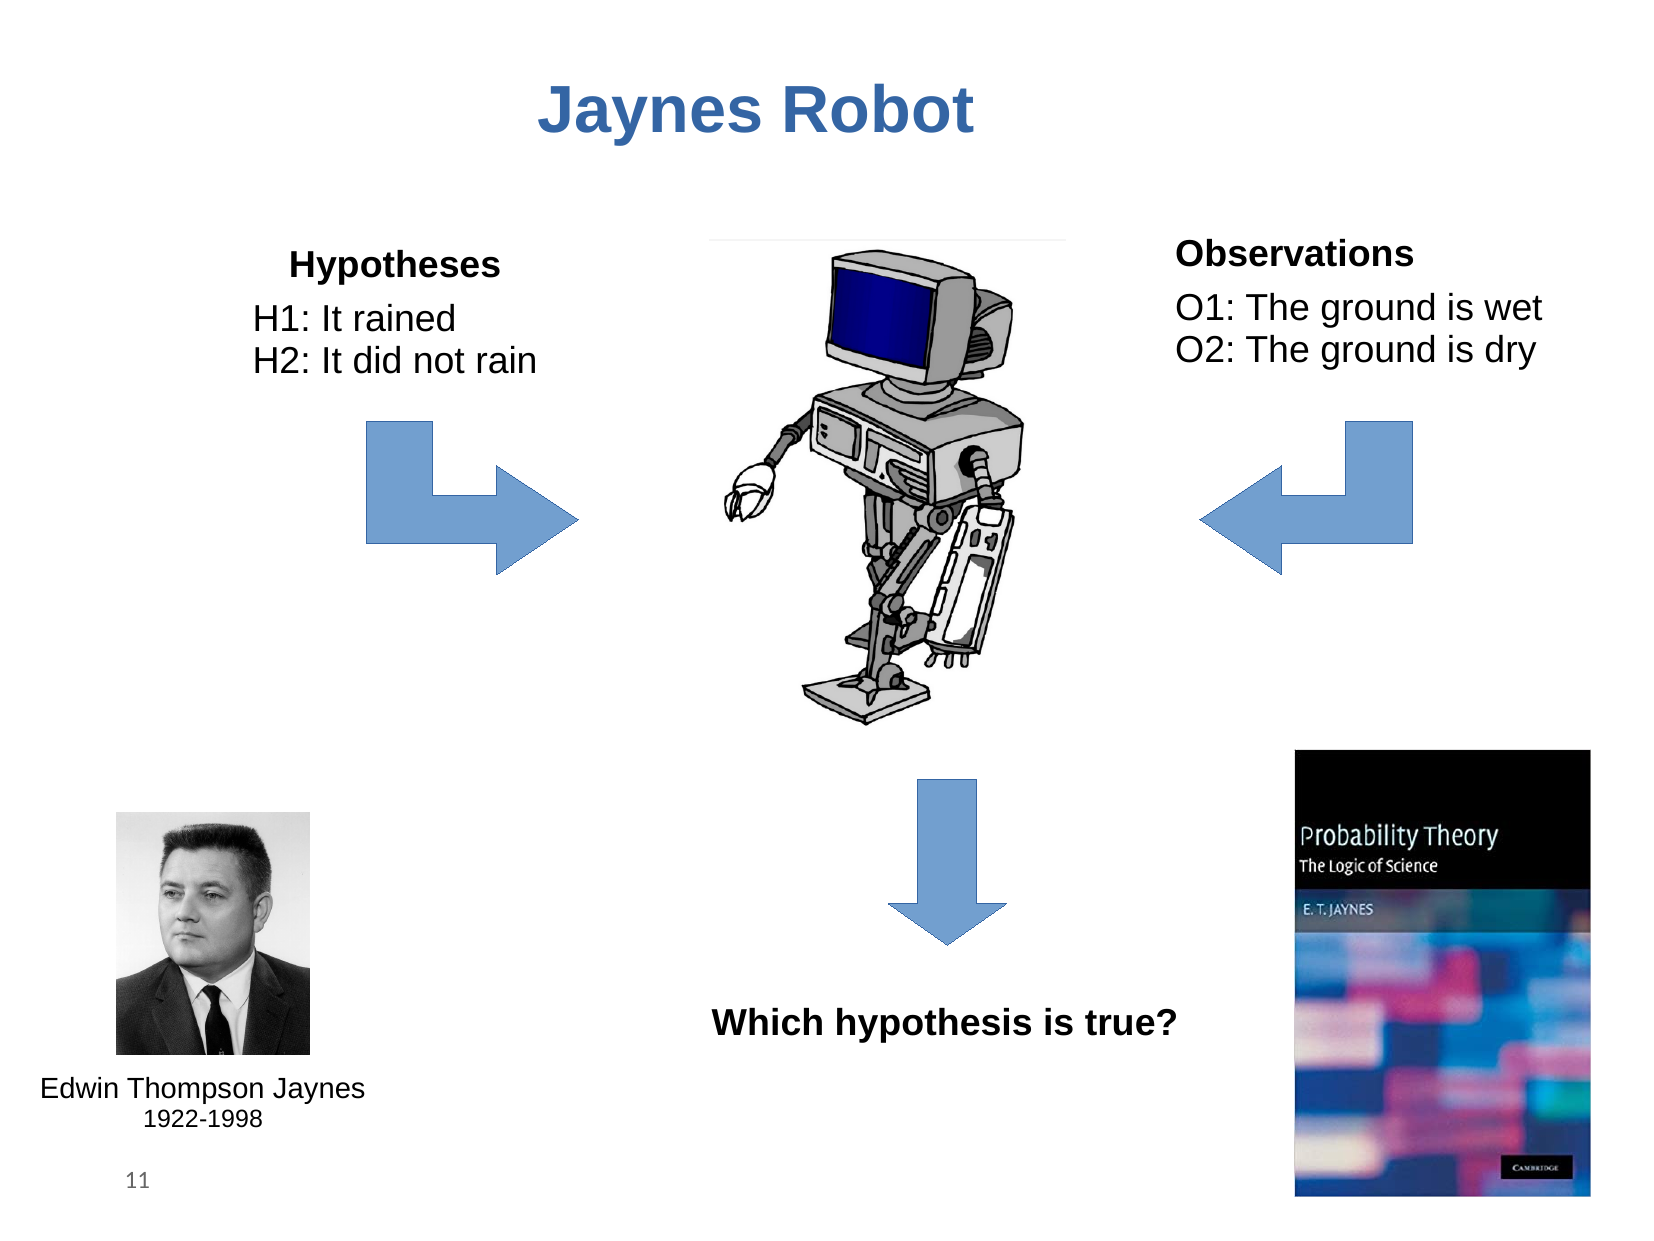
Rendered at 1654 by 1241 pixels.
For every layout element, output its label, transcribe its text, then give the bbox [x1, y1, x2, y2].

text_box [888, 779, 1007, 946]
picture [1294, 749, 1591, 1197]
picture [116, 812, 310, 1055]
text_box Edwin Thompson Jaynes 1922-1998 [25, 1064, 382, 1141]
text_box Which hypothesis is true? [696, 994, 1194, 1052]
text_box [366, 421, 579, 575]
text_box Observations O1: The ground is wet O2: The ground is dry [1160, 225, 1637, 379]
title Jaynes Robot [147, 5, 1365, 213]
text_box [1199, 421, 1413, 575]
text_box Hypotheses H1: It rained H2: It did not rain [237, 236, 586, 390]
picture [709, 239, 1066, 733]
